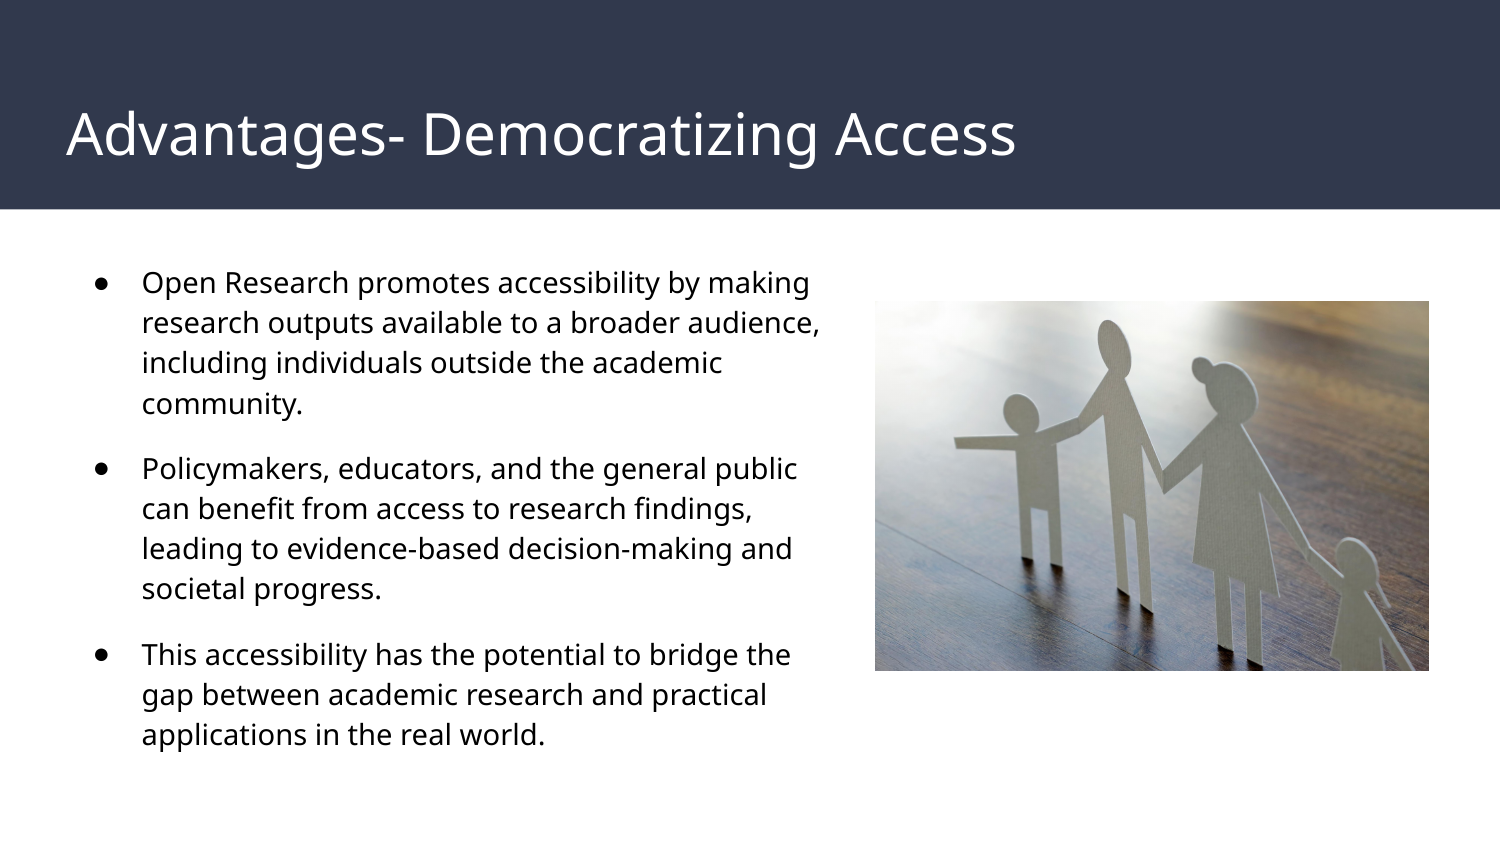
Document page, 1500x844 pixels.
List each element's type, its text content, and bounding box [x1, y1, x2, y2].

picture [875, 301, 1429, 671]
text_box Open Research promotes accessibility by making research outputs available to a broader audience, including individuals outside the academic community. Policymakers, educators, and the general public can benefit from access to research findings, leading to evidence-based decision-making and societal progress. This accessibility has the potential to bridge the gap between academic research and practical applications in the real world. [51, 244, 847, 772]
title Advantages- Democratizing Access [51, 82, 1500, 185]
